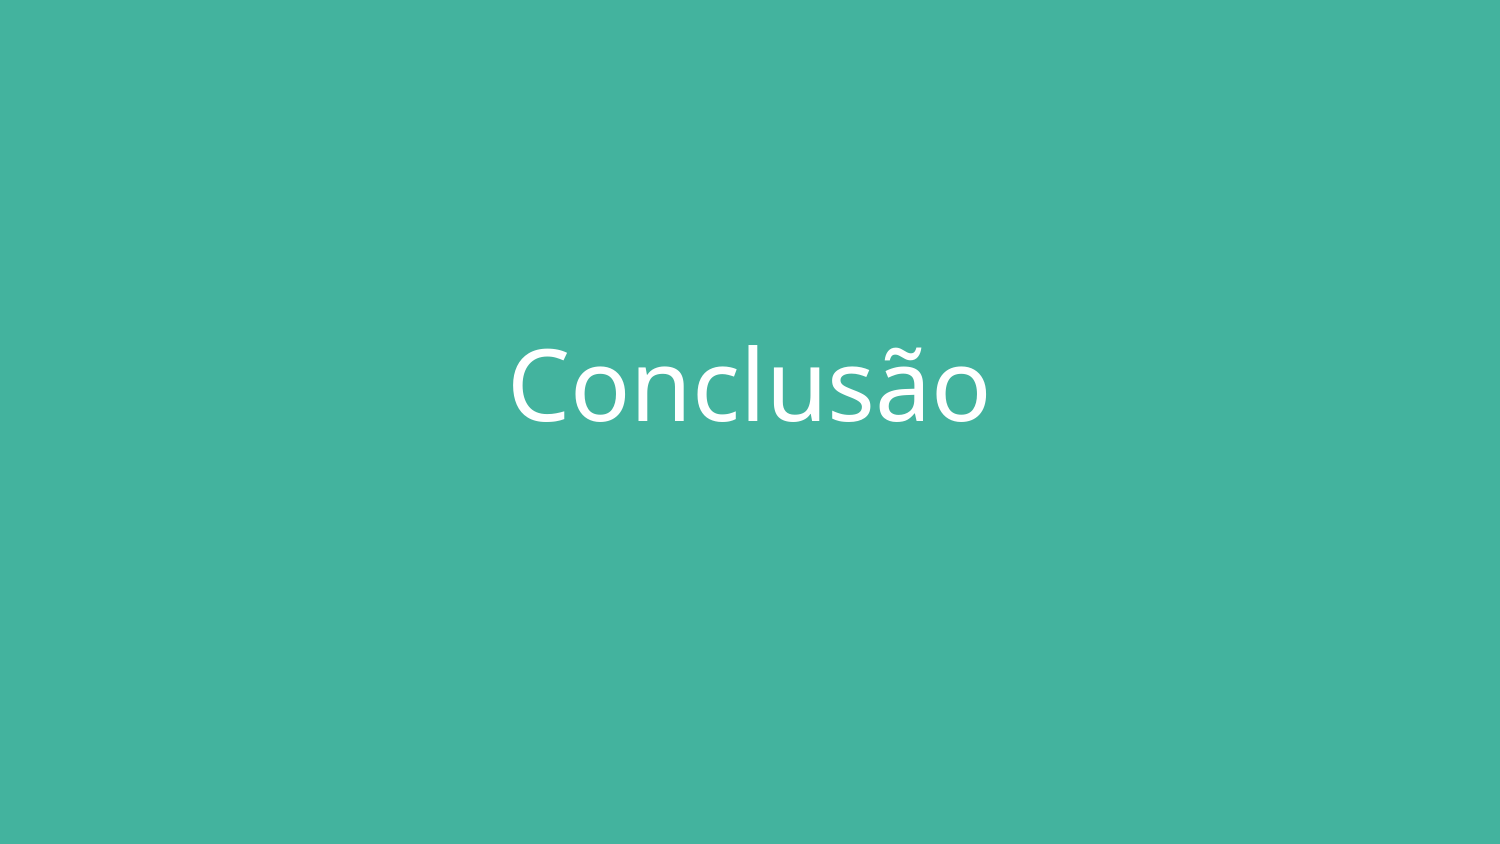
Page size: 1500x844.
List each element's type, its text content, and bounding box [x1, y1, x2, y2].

title Conclusão [83, 233, 1417, 529]
